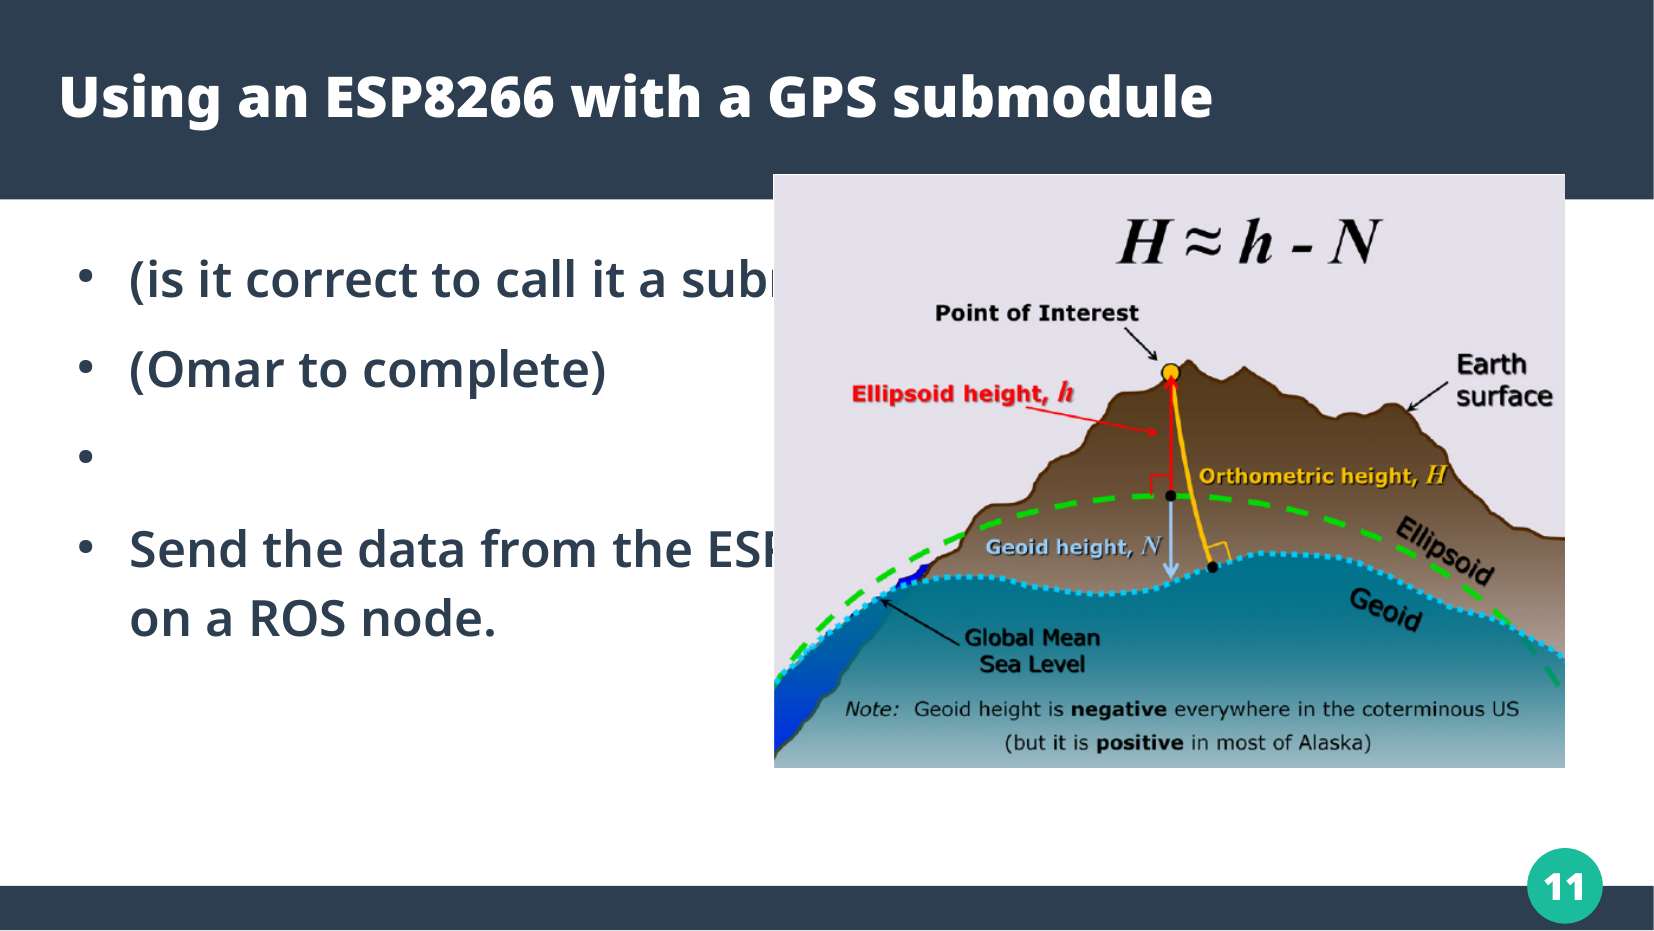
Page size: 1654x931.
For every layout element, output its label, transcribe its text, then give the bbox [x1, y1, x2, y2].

list (is it correct to call it a submodule?) (Omar to complete) Send the data from the ESP8266 to a laptop and publish it on a ROS node. [59, 243, 1595, 864]
picture [773, 174, 1565, 768]
title Using an ESP8266 with a GPS submodule [59, 37, 1595, 155]
